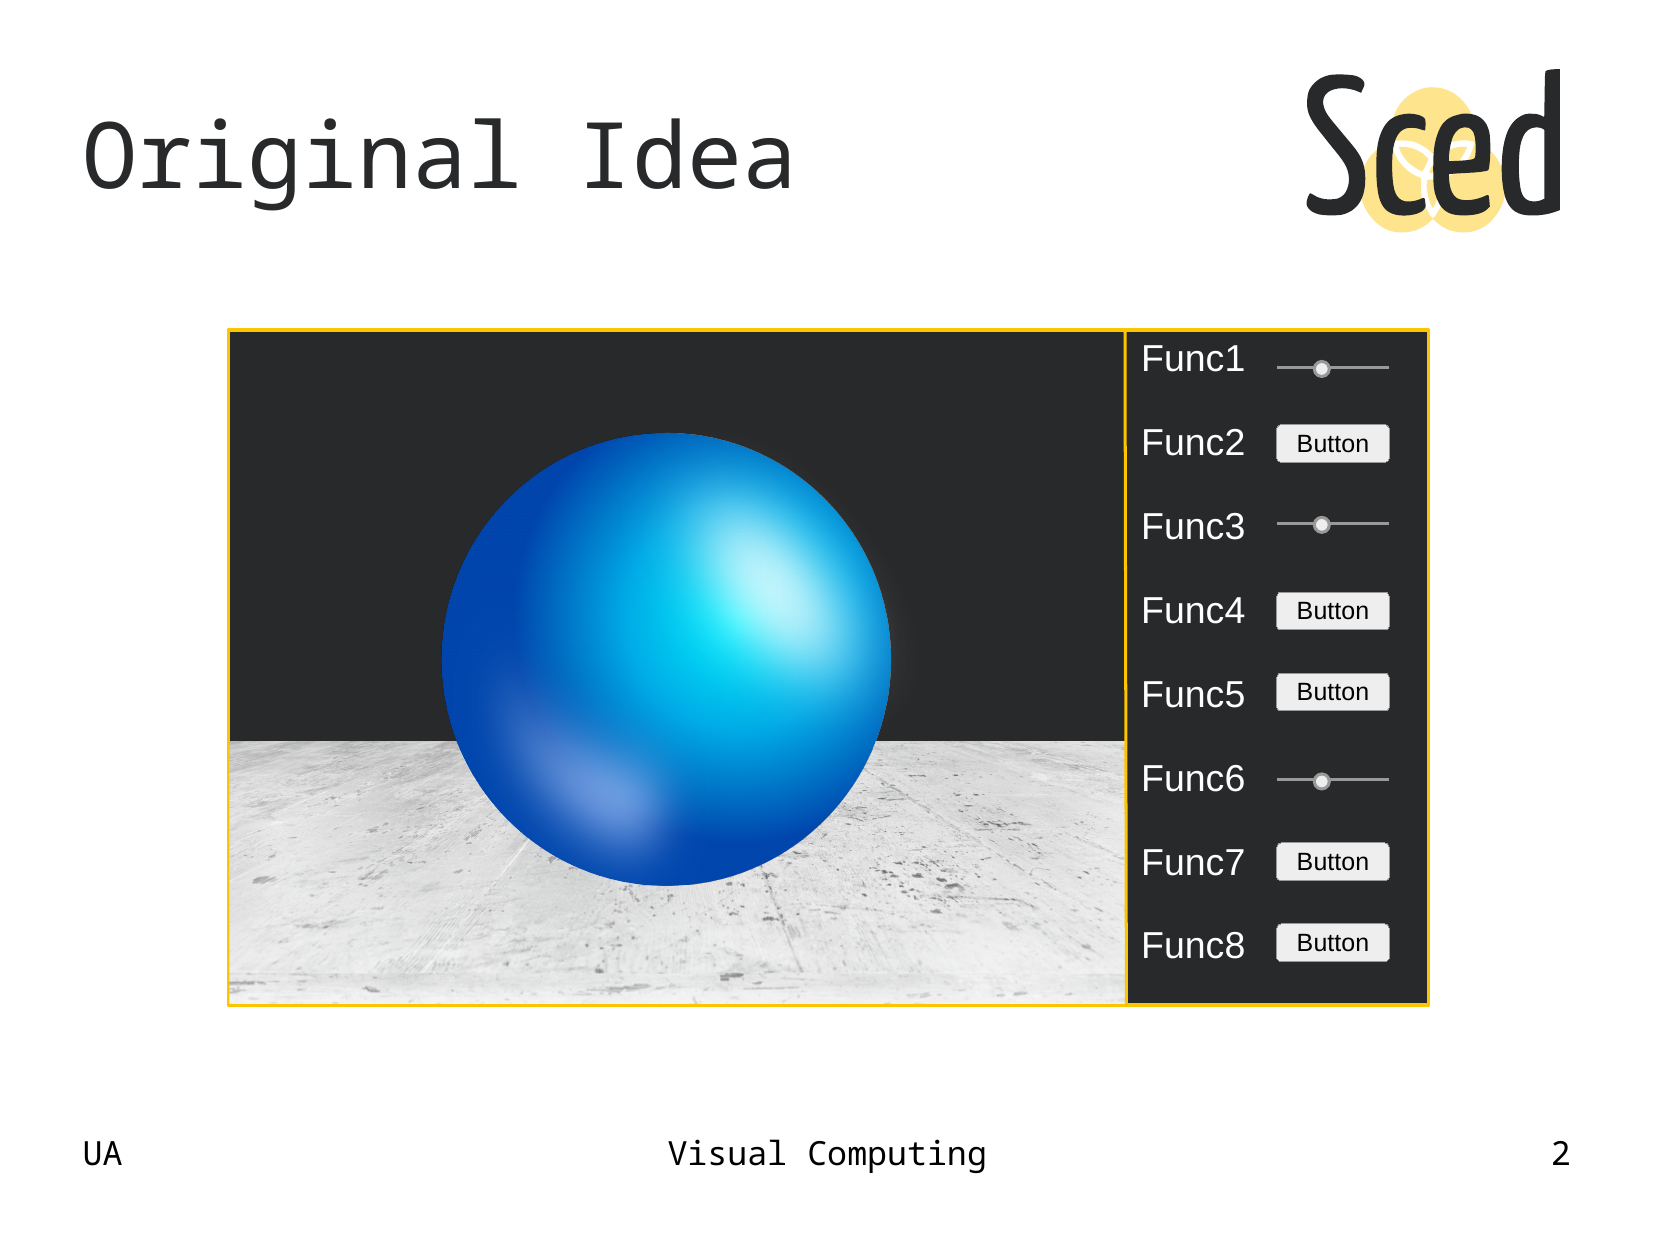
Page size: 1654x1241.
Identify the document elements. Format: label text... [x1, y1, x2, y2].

text_box Button [1276, 923, 1390, 962]
text_box [1314, 773, 1330, 789]
text_box [1314, 361, 1330, 377]
text_box [228, 330, 1429, 1006]
title Original Idea [82, 49, 1163, 257]
picture [229, 374, 1124, 1004]
text_box Button [1276, 842, 1390, 881]
text_box [1314, 517, 1330, 533]
text_box Button [1276, 424, 1390, 463]
text_box Func1 Func2 Func3 Func4 Func5 Func6 Func7 Func8 [1127, 329, 1427, 1005]
text_box Button [1276, 673, 1390, 711]
text_box Button [1276, 592, 1390, 630]
